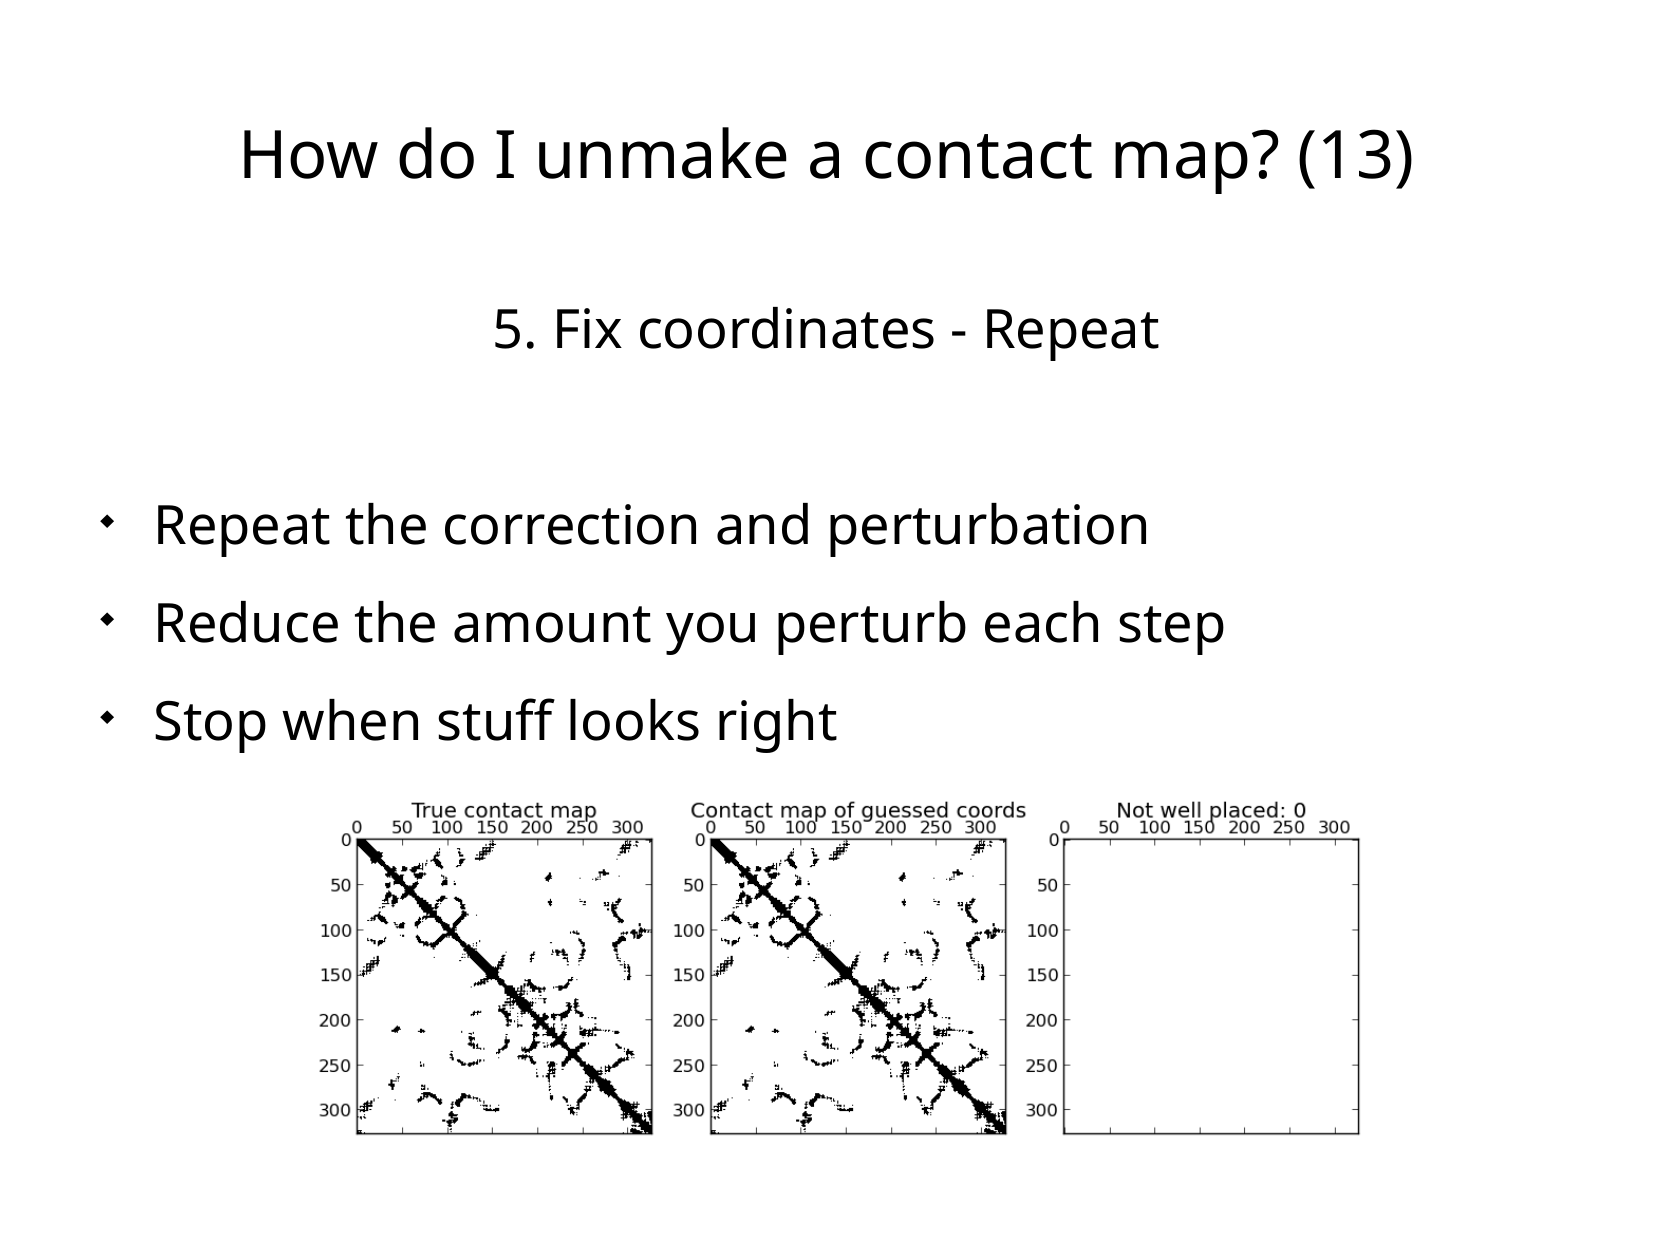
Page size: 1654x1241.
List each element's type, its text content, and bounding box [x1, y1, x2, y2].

title How do I unmake a contact map? (13) [82, 49, 1571, 257]
list 5. Fix coordinates - Repeat Repeat the correction and perturbation Reduce the amount you perturb each step Stop when stuff looks right [82, 290, 1571, 1010]
picture [195, 1010, 1487, 1241]
